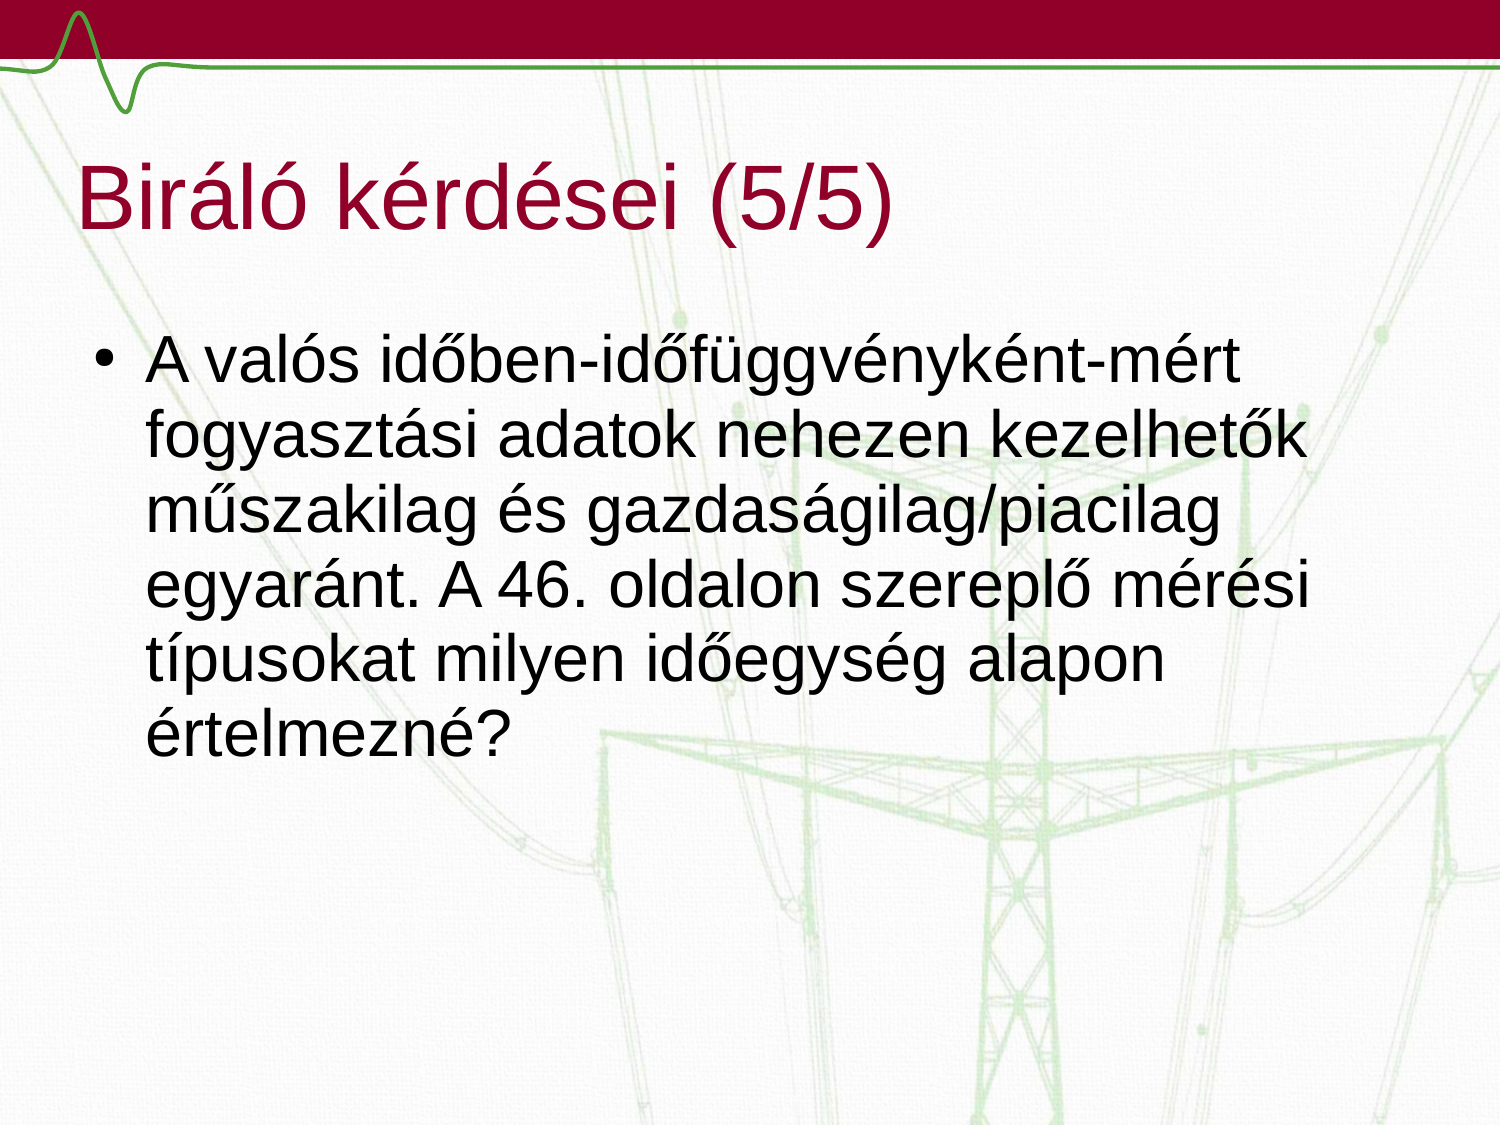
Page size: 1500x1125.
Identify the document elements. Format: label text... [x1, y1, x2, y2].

list A valós időben-időfüggvényként-mért fogyasztási adatok nehezen kezelhetők műszakilag és gazdaságilag/piacilag egyaránt. A 46. oldalon szereplő mérési típusokat milyen időegység alapon értelmezné? [75, 322, 1425, 796]
title Biráló kérdései (5/5) [75, 103, 1425, 292]
picture [102, 59, 1500, 103]
picture [0, 59, 1500, 1125]
picture [0, 59, 53, 69]
